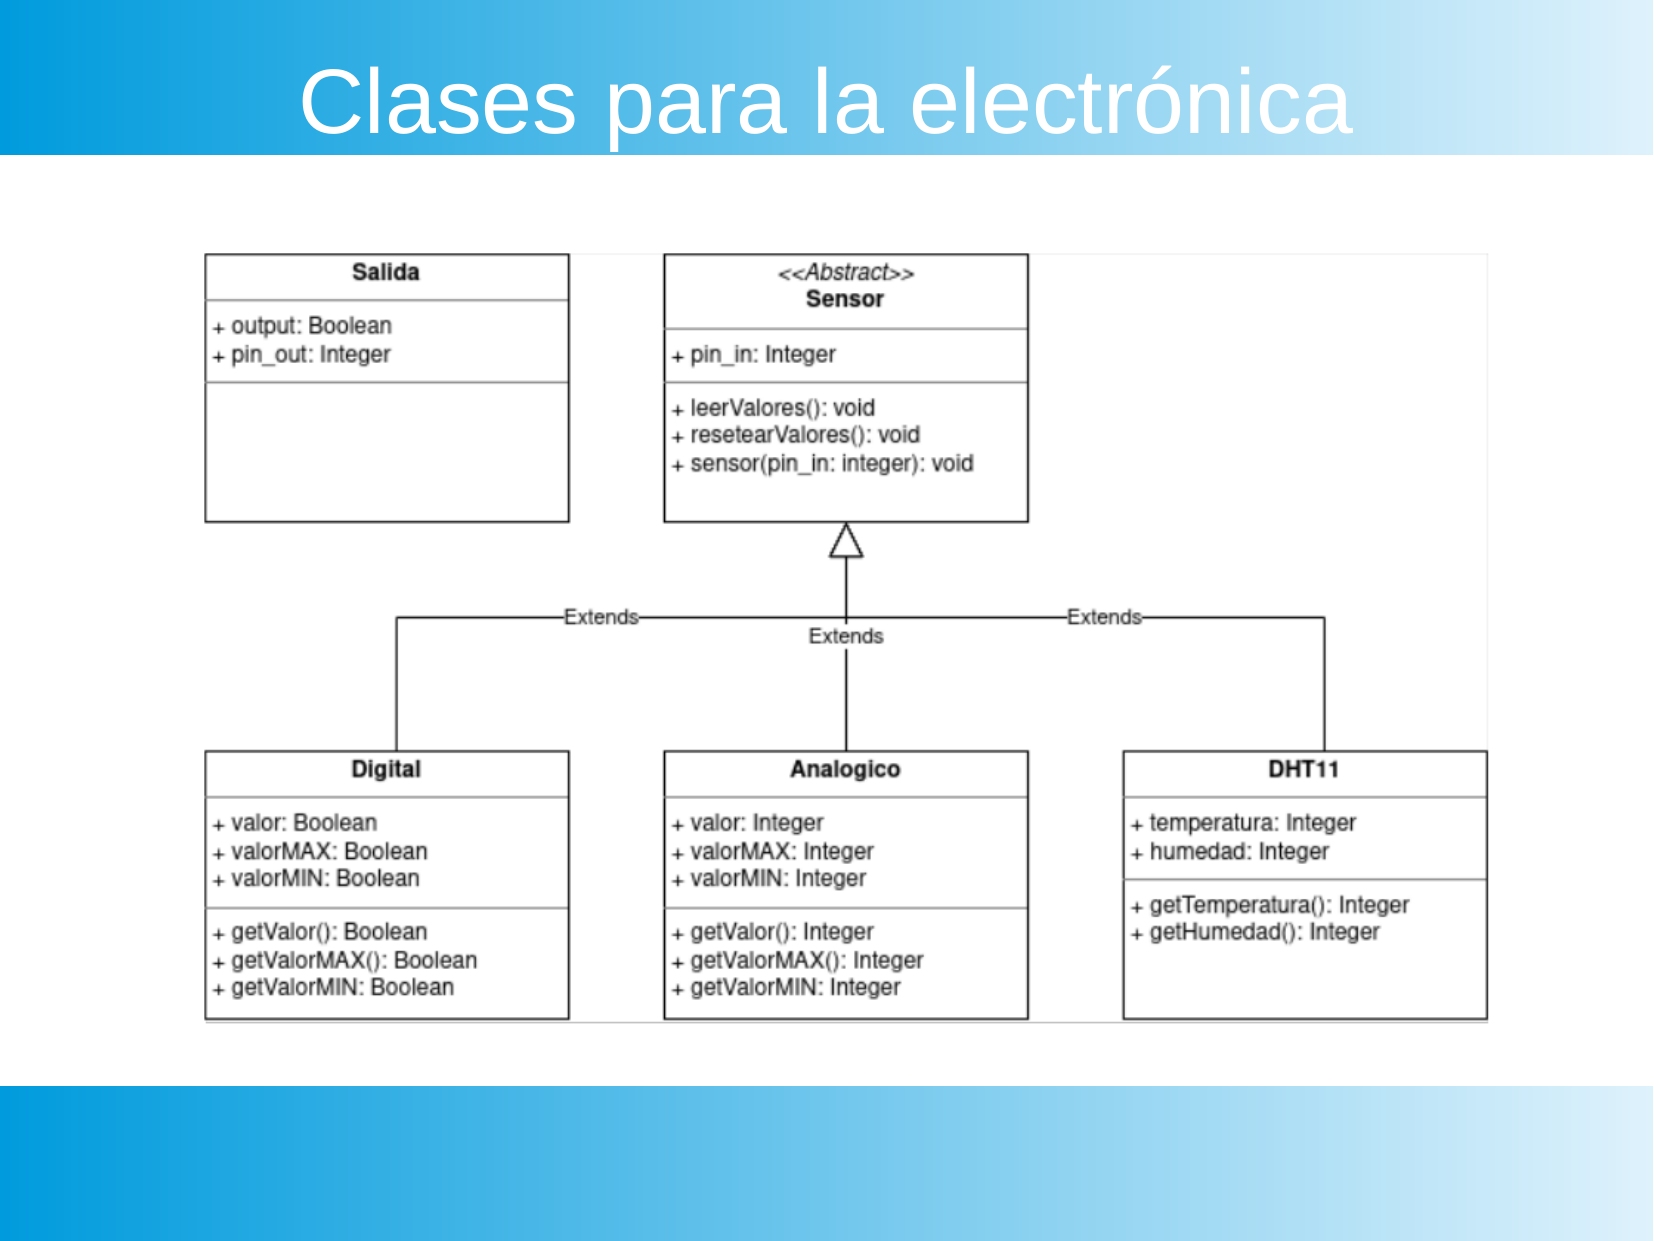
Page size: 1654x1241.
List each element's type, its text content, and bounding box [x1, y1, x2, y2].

picture [178, 224, 1512, 1028]
title Clases para la electrónica [82, 49, 1571, 155]
